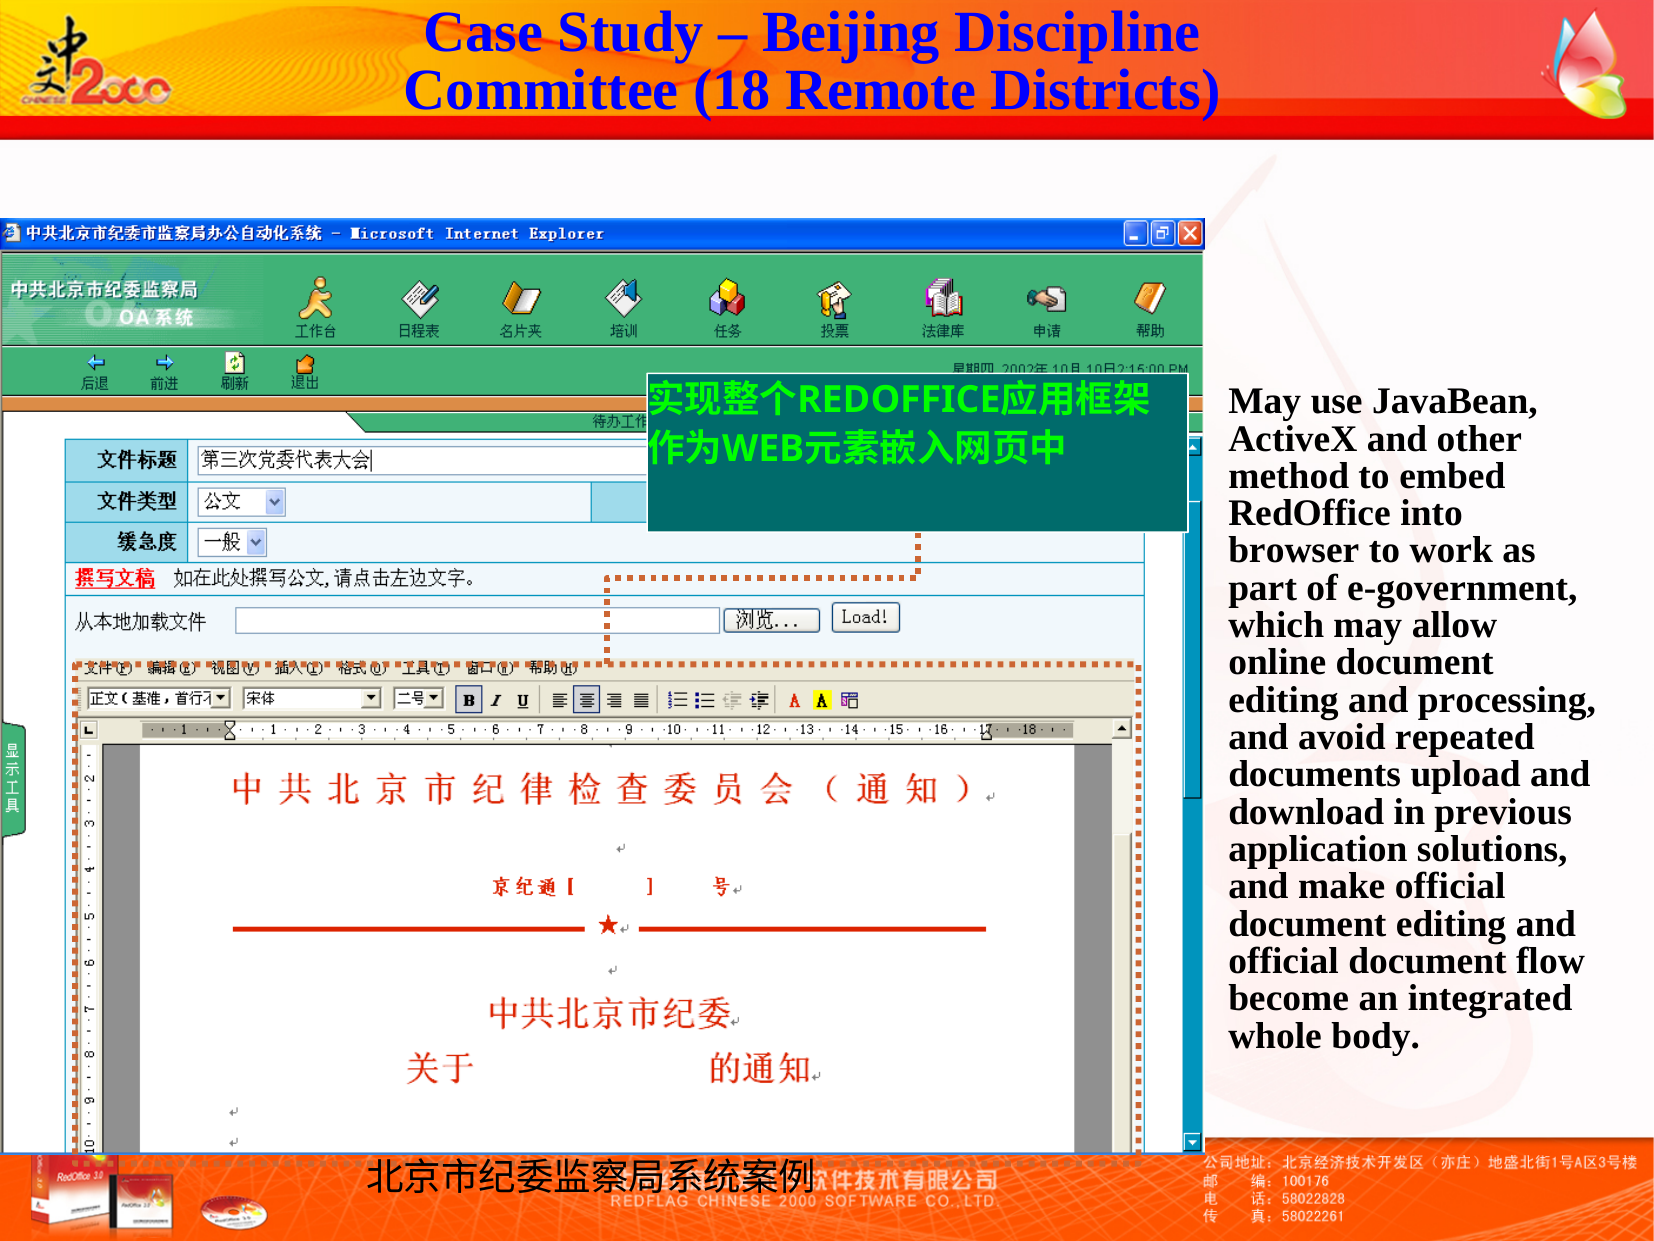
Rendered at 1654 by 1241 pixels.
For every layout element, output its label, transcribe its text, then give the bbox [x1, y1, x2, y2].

text_box 实现整个REDOFFICE应用框架作为WEB元素嵌入网页中 [647, 373, 1189, 472]
text_box 北京市纪委监察局系统案例 [366, 1151, 873, 1201]
text_box May use JavaBean, ActiveX and other method to embed RedOffice into browser to work as part of e-government, which may allow online document editing and processing, and avoid repeated documents upload and download in previous application solutions, and make official document editing and official document flow become an integrated whole body. [1228, 383, 1598, 1056]
text_box Case Study – Beijing Discipline Committee (18 Remote Districts) [354, 4, 1271, 122]
picture [0, 0, 1654, 1241]
text_box [647, 472, 1189, 533]
